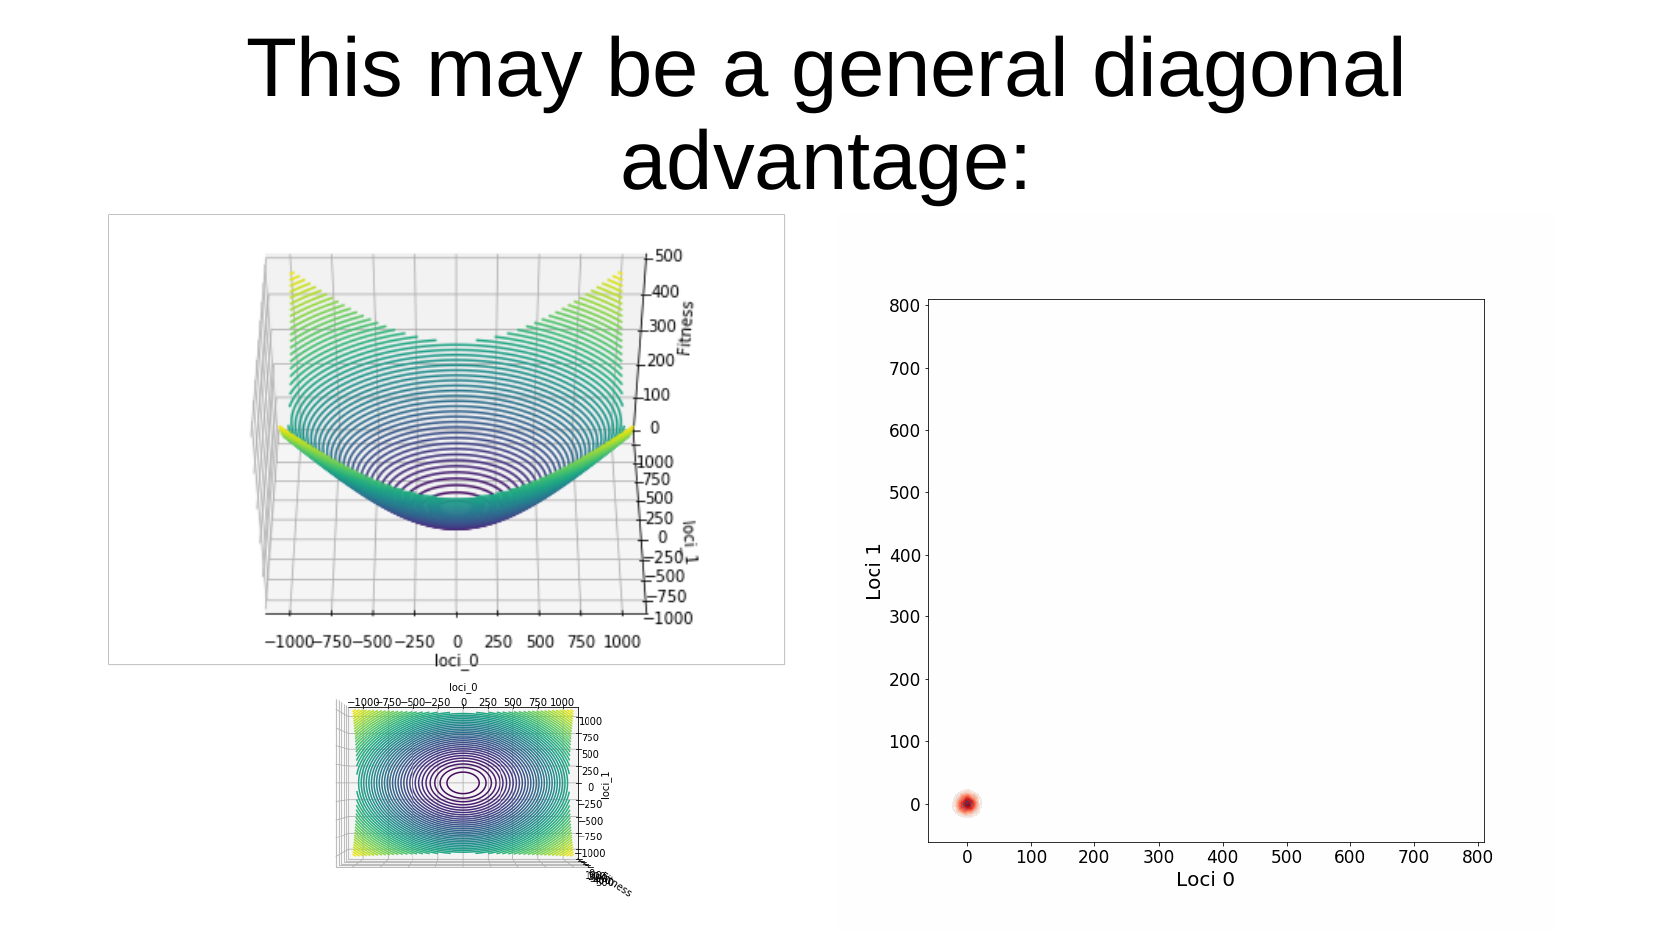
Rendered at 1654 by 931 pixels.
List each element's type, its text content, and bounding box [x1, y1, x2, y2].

title This may be a general diagonal advantage: [82, 21, 1571, 208]
picture [98, 204, 796, 931]
picture [838, 213, 1555, 931]
